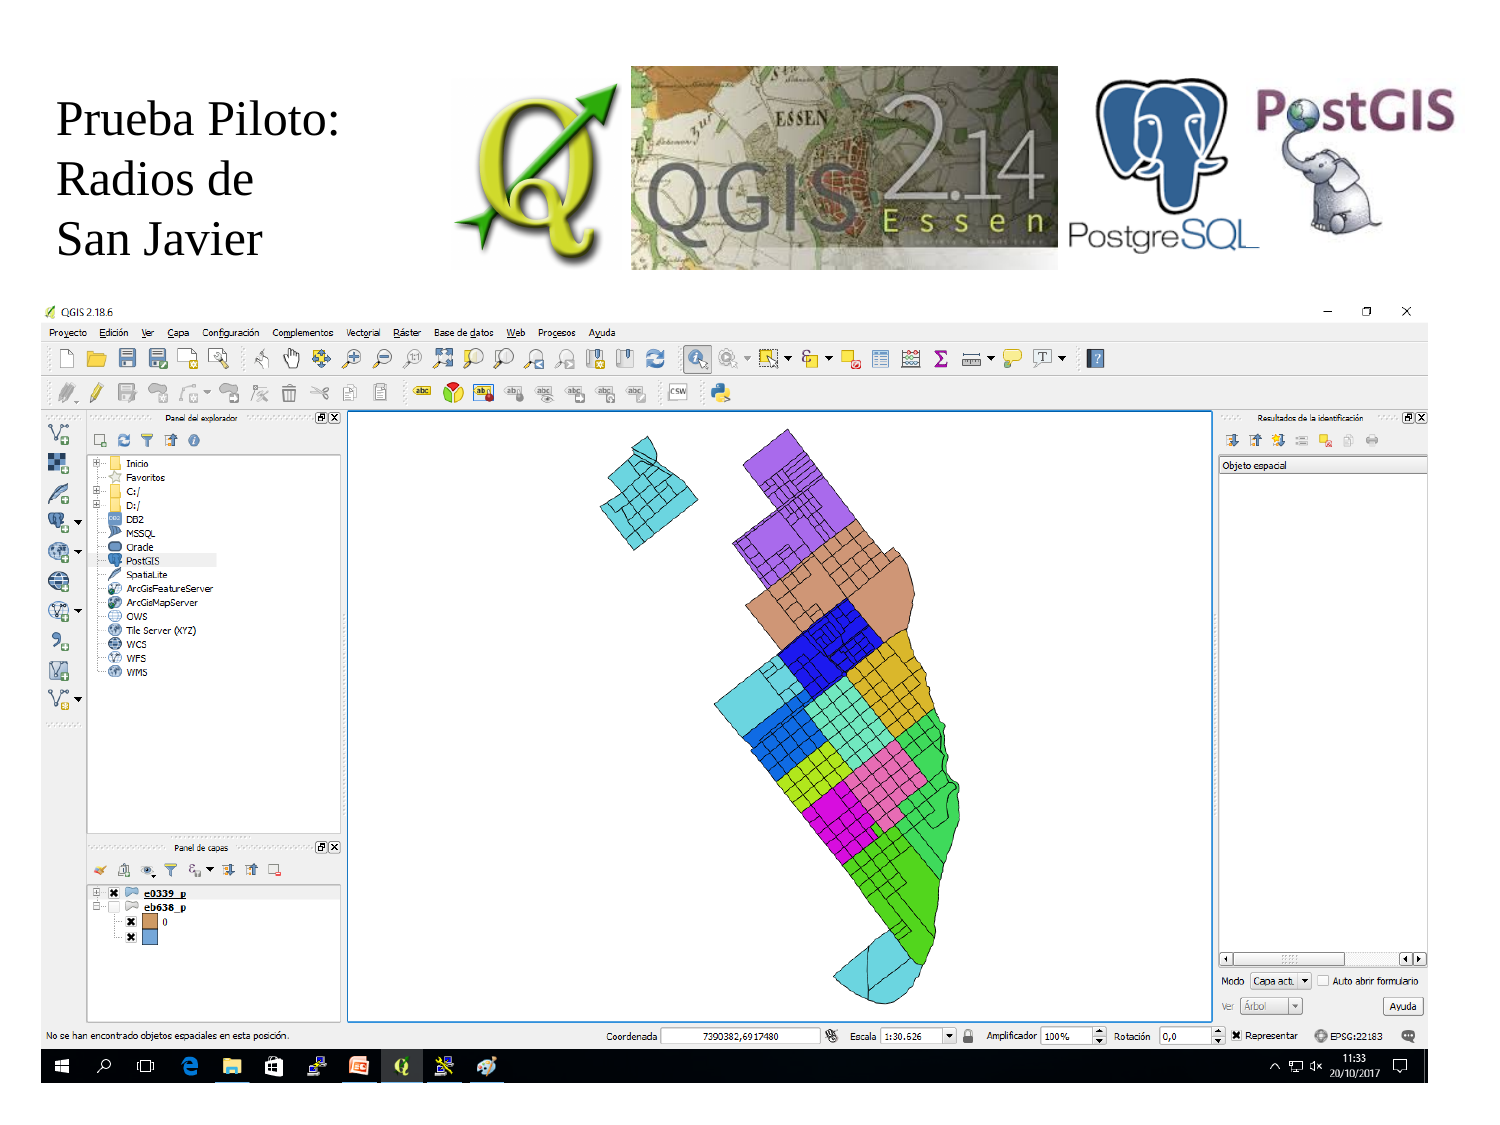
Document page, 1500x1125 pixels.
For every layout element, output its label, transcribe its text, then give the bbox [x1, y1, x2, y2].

picture [451, 78, 622, 270]
picture [631, 66, 1058, 270]
picture [1069, 78, 1465, 254]
picture [41, 302, 1428, 1083]
text_box Prueba Piloto: Radios de San Javier [41, 78, 762, 274]
